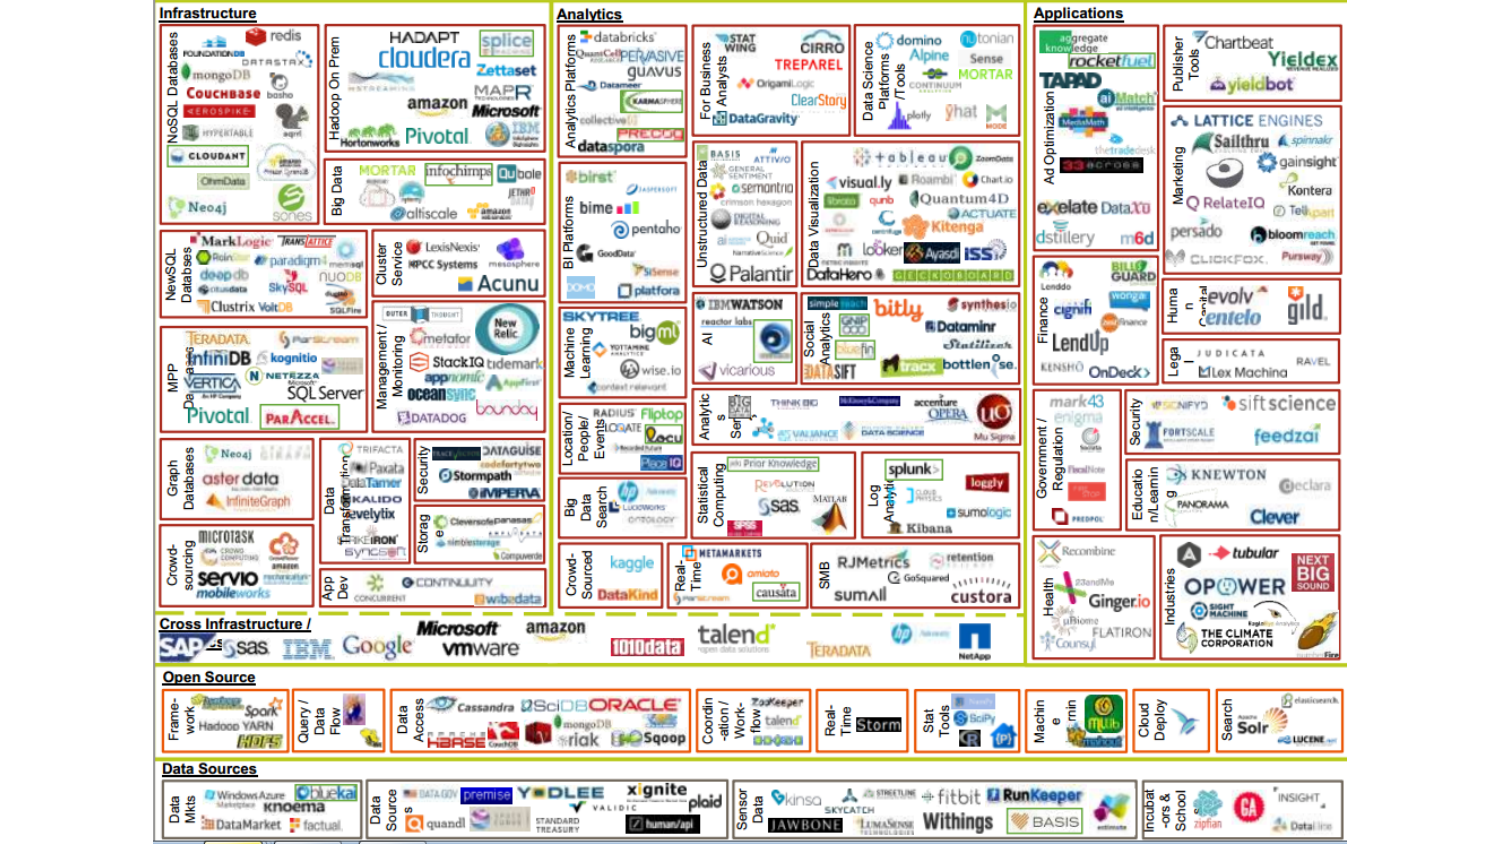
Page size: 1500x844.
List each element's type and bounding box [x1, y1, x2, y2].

picture [153, 0, 1347, 844]
